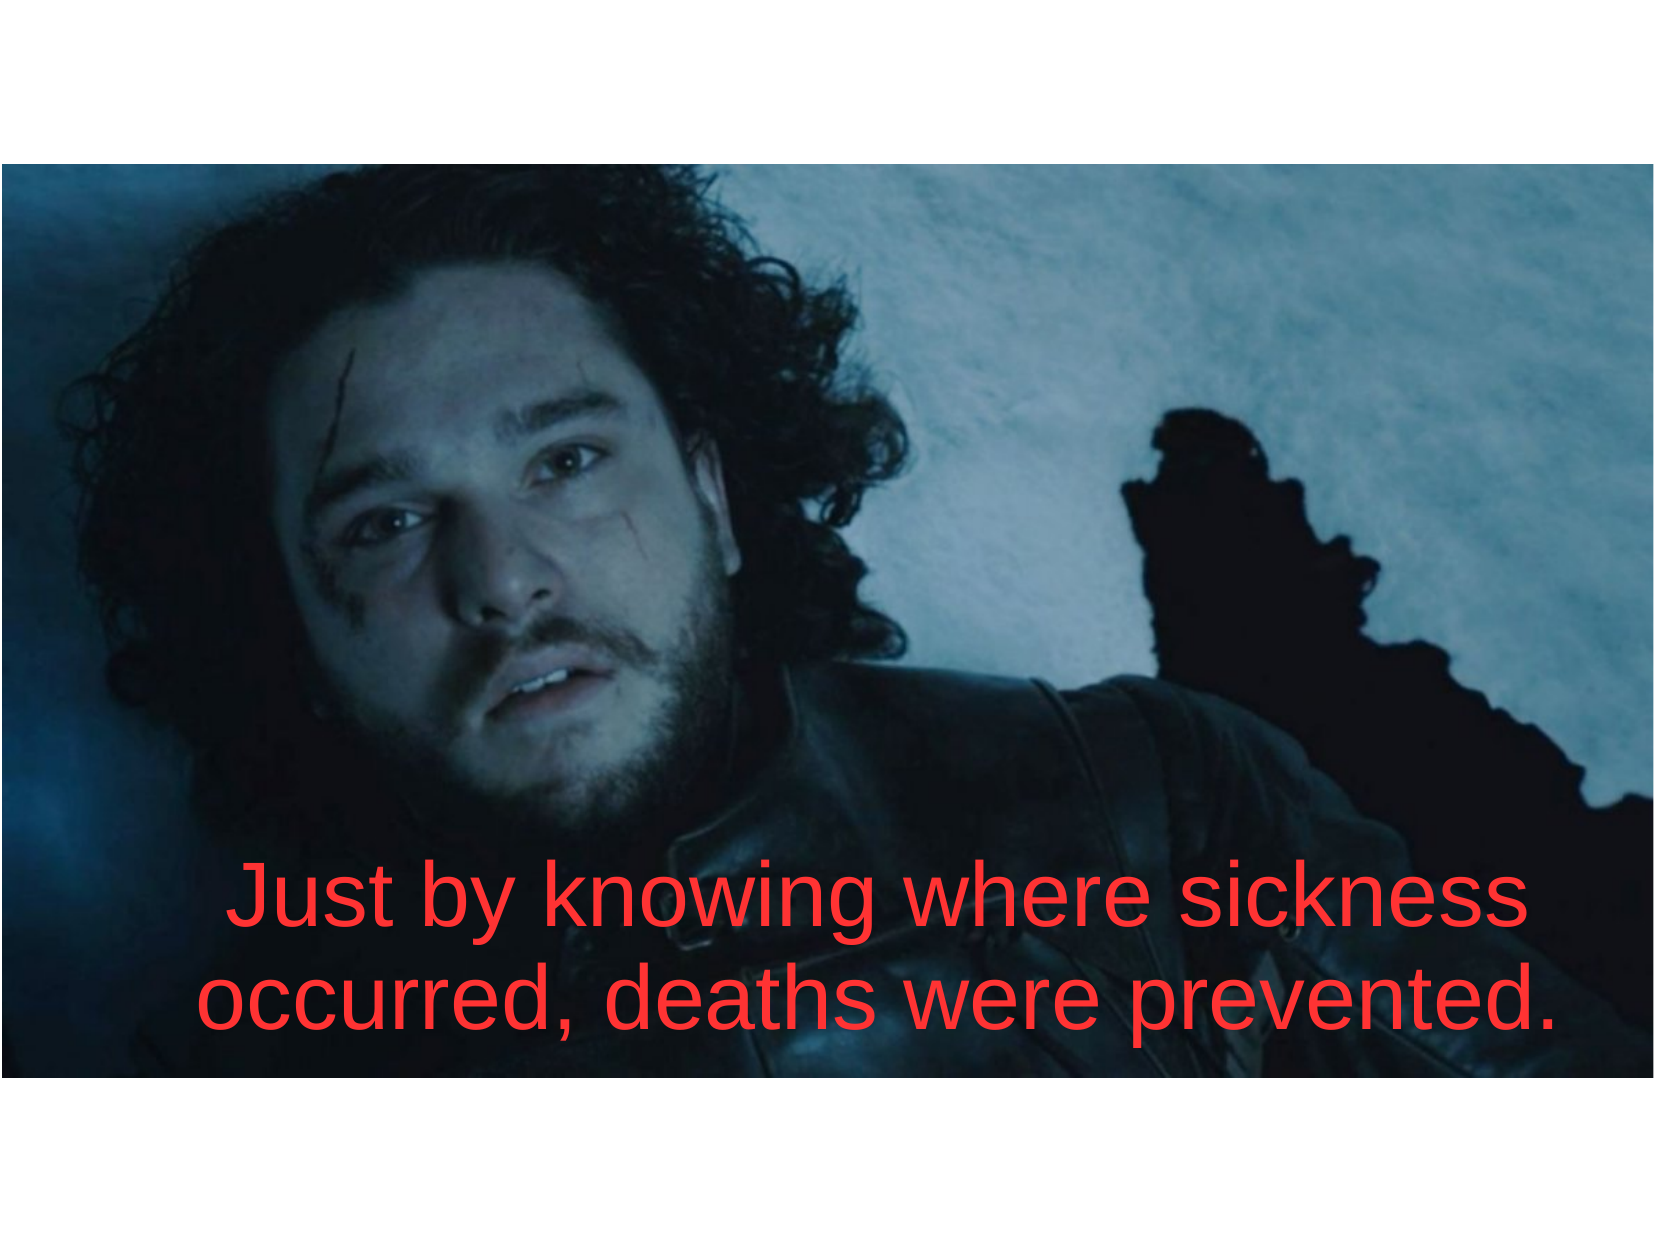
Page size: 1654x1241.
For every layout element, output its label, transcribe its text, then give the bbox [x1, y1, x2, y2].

picture [2, 164, 1654, 1078]
title Just by knowing where sickness occurred, deaths were prevented. [135, 842, 1624, 1051]
